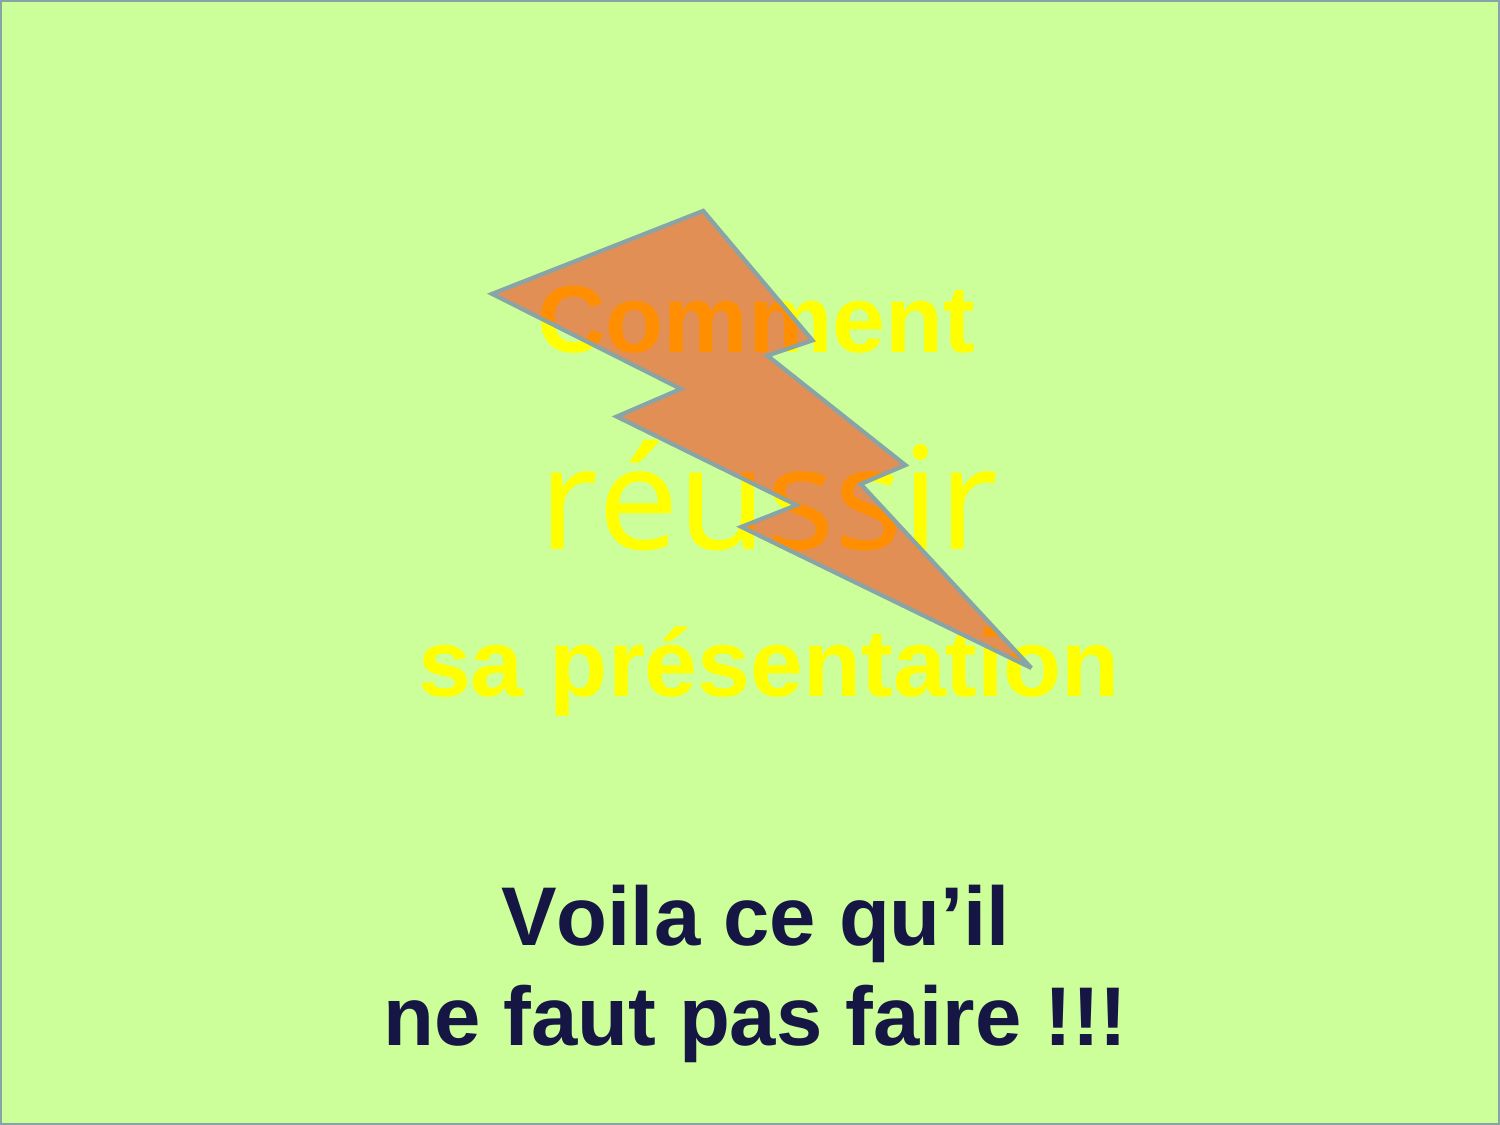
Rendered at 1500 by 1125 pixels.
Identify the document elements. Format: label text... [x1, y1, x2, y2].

list Comment réussir sa présentation [118, 246, 1394, 723]
text_box [0, 0, 1500, 1125]
title Voila ce qu’il ne faut pas faire !!! [118, 854, 1394, 1079]
